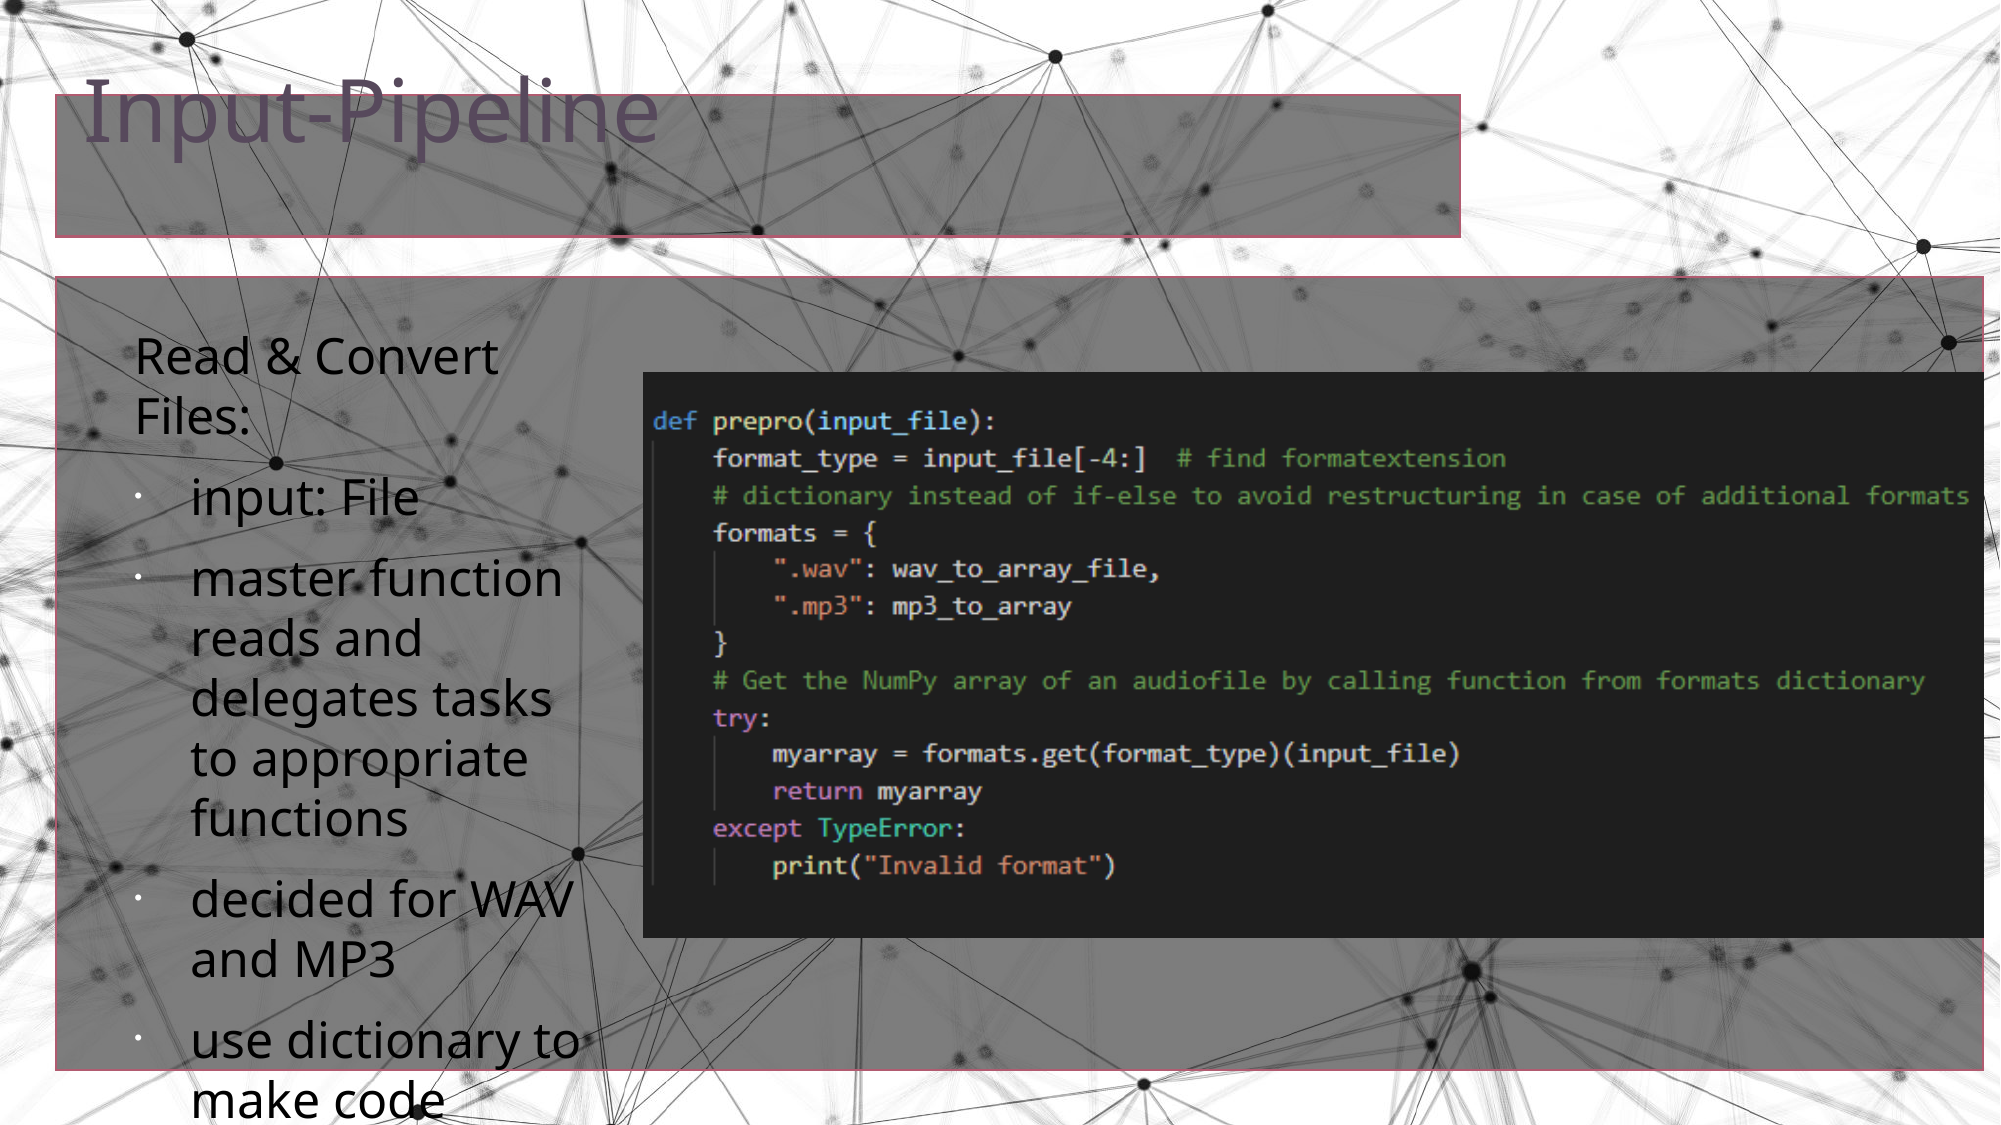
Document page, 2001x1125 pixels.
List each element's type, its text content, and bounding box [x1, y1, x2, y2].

text_box Read & Convert Files: input: File master function reads and delegates tasks to appropriate functions decided for WAV and MP3 use dictionary to make code easily extendable return: array [119, 317, 599, 1125]
text_box [55, 277, 1984, 1070]
title Input-Pipeline [68, 59, 1799, 277]
picture [0, 0, 2000, 1125]
text_box [55, 94, 68, 237]
